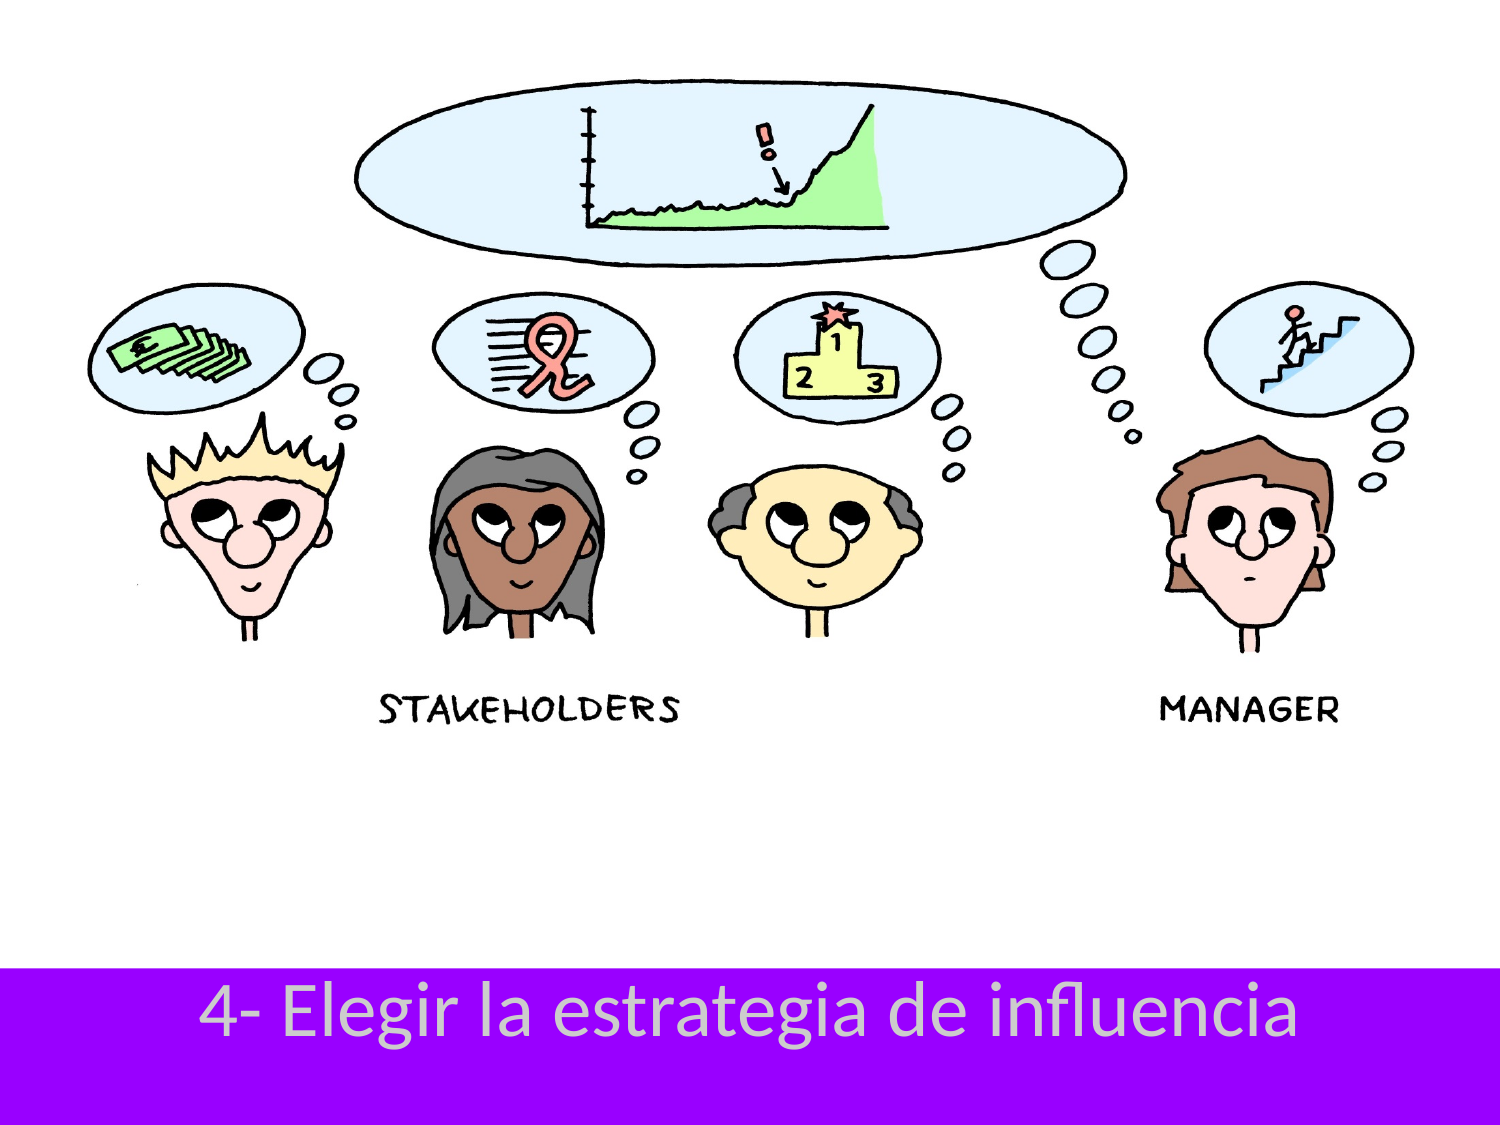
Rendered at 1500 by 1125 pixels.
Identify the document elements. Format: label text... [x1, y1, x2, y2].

picture [81, 72, 1419, 727]
text_box 4- Elegir la estrategia de influencia [0, 968, 1500, 1125]
